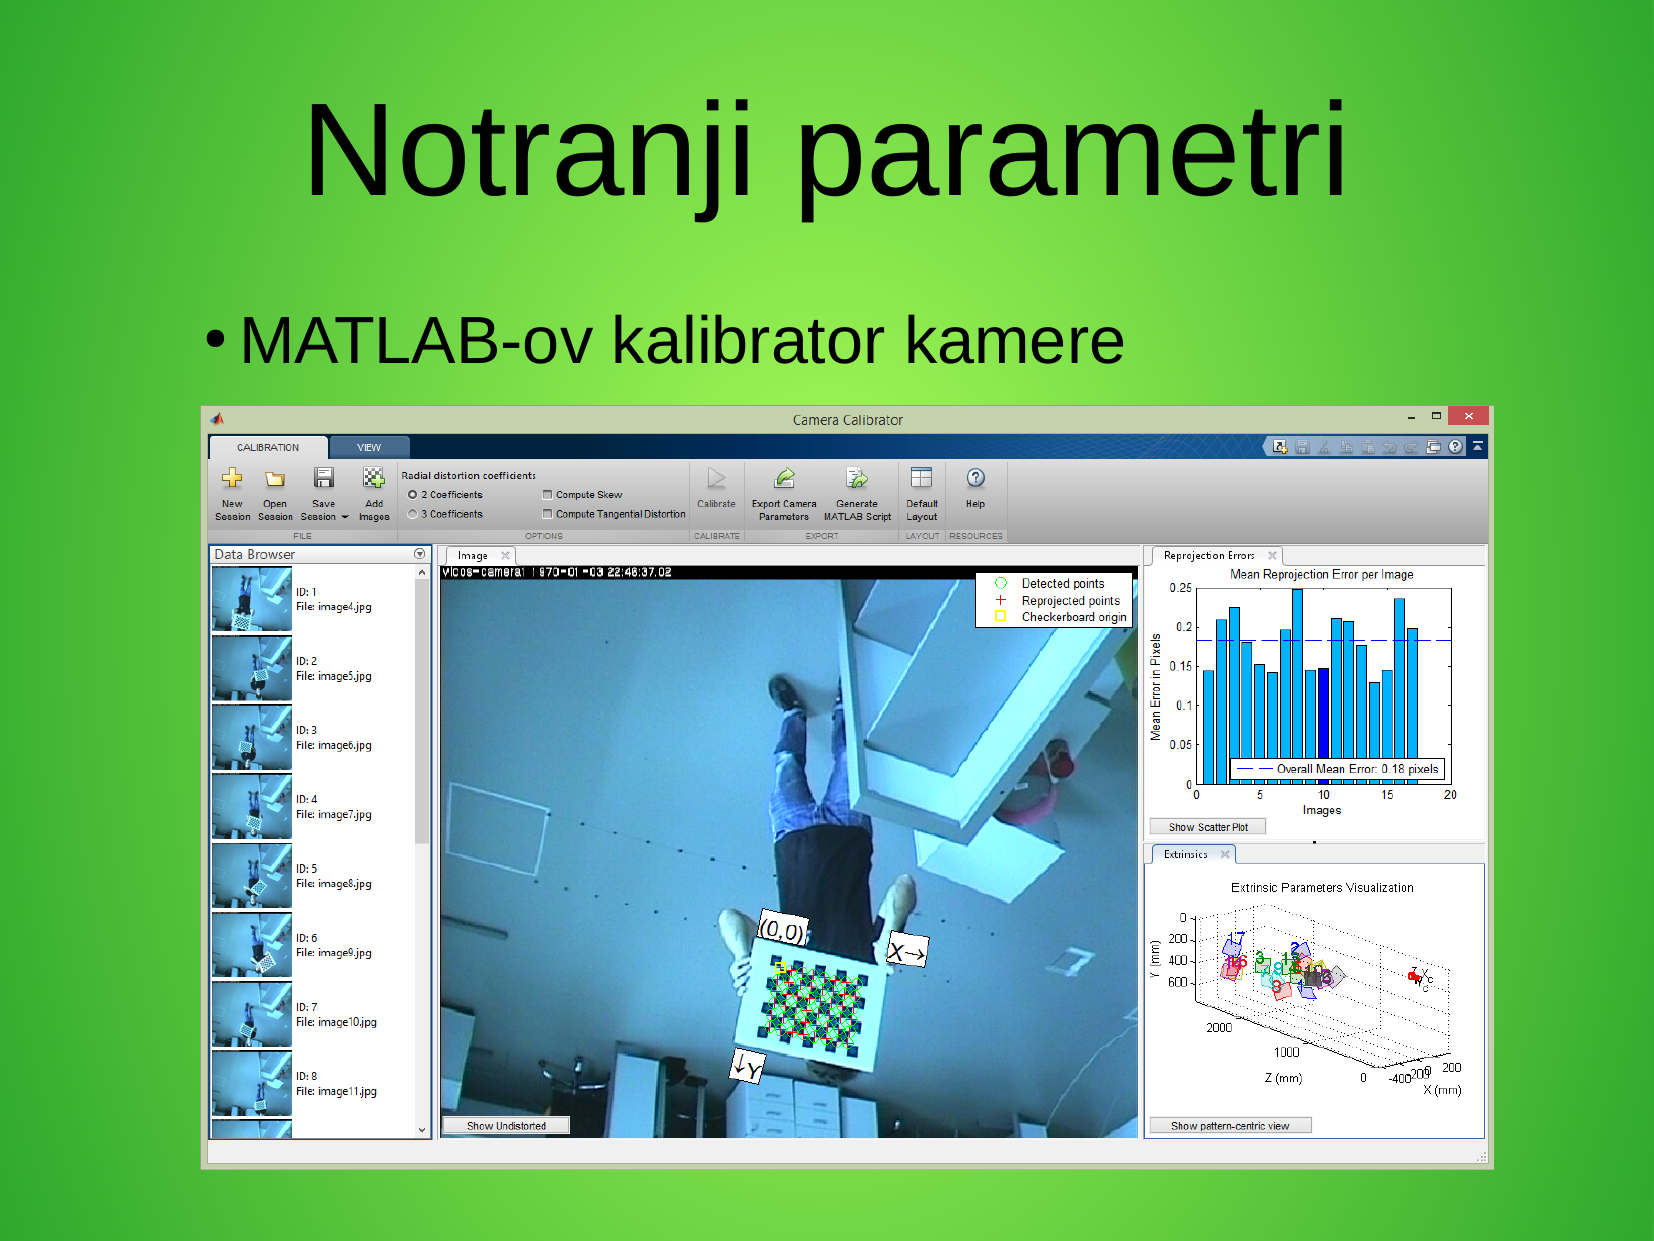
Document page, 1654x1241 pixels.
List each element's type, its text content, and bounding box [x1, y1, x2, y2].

text_box MATLAB-ov kalibrator kamere [188, 295, 1145, 385]
picture [200, 405, 1494, 1170]
title Notranji parametri [82, 47, 1571, 252]
